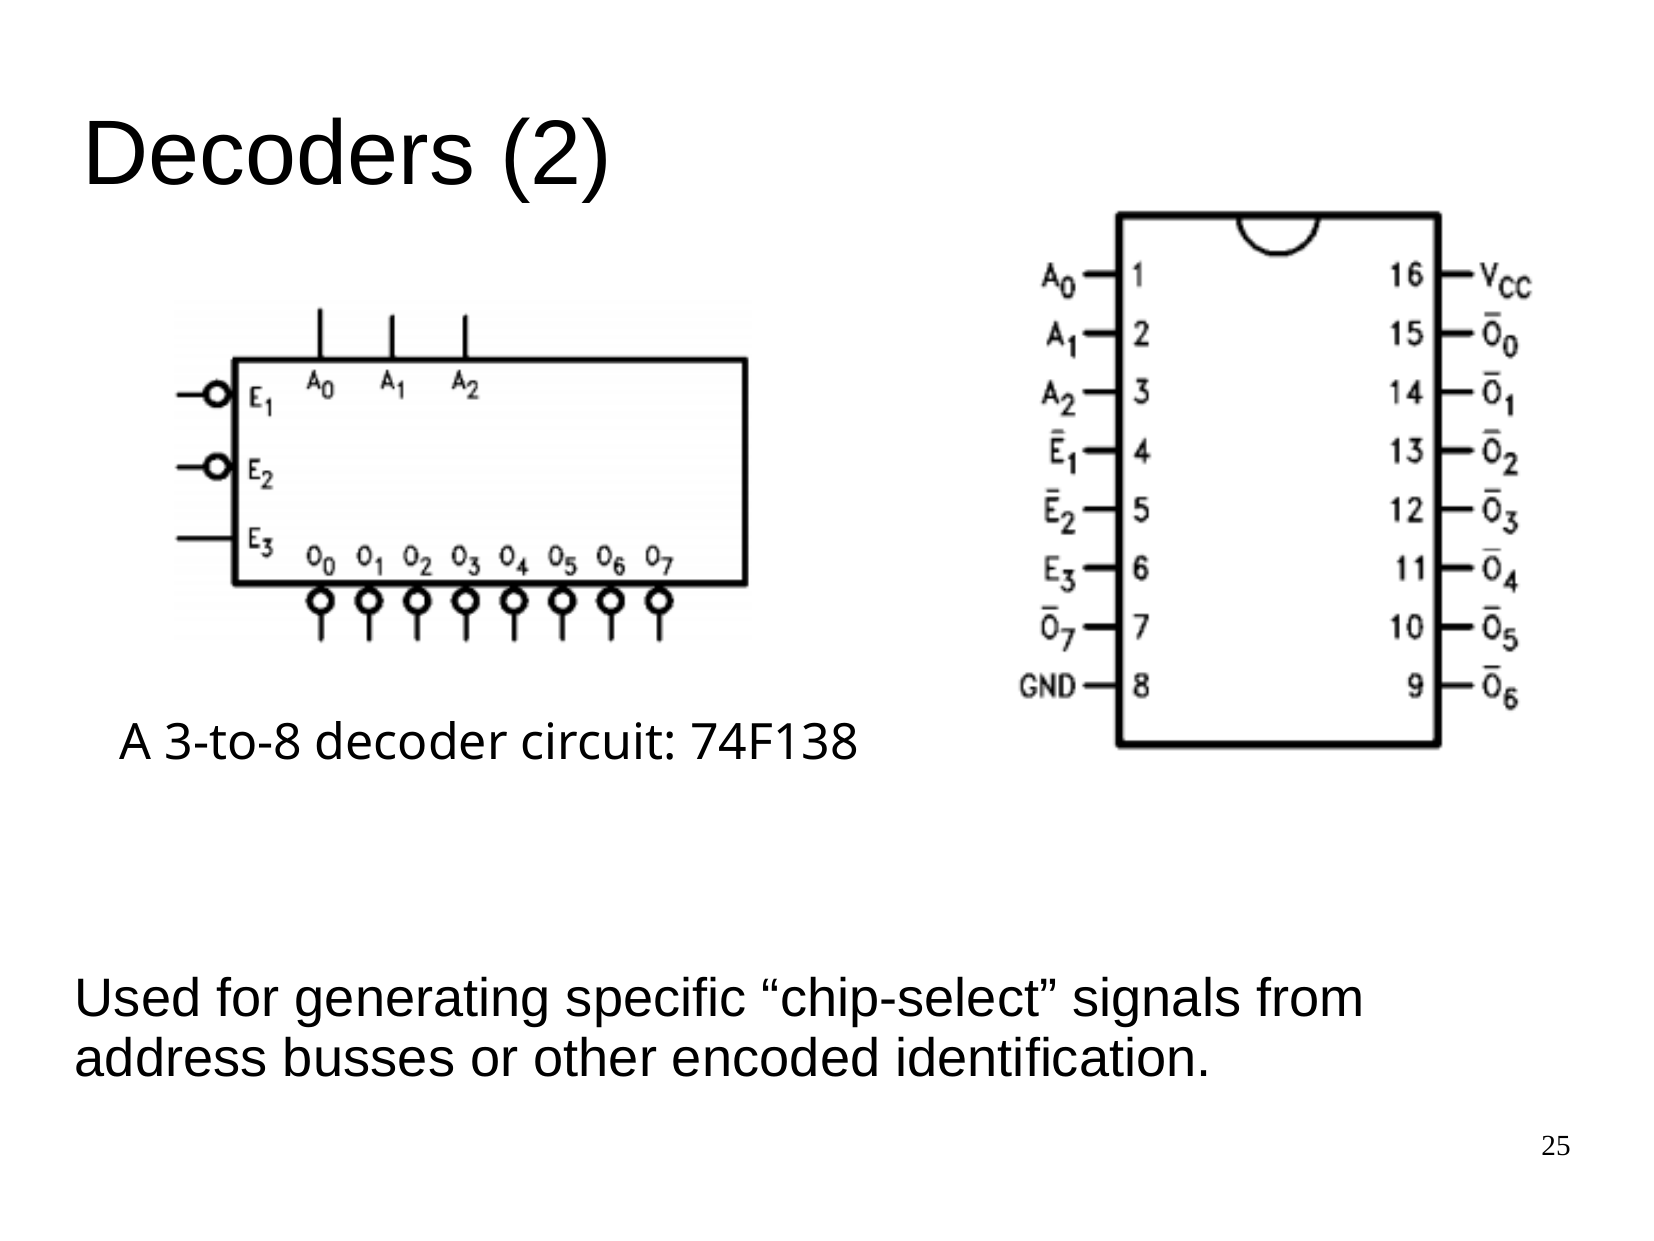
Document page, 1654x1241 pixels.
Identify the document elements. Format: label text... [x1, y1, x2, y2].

picture [150, 299, 766, 656]
text_box Used for generating specific “chip-select” signals from address busses or other encoded identification. [60, 960, 1441, 1201]
text_box A 3-to-8 decoder circuit: 74F138 [105, 698, 1036, 841]
title Decoders (2) [82, 49, 676, 257]
picture [1005, 179, 1549, 767]
